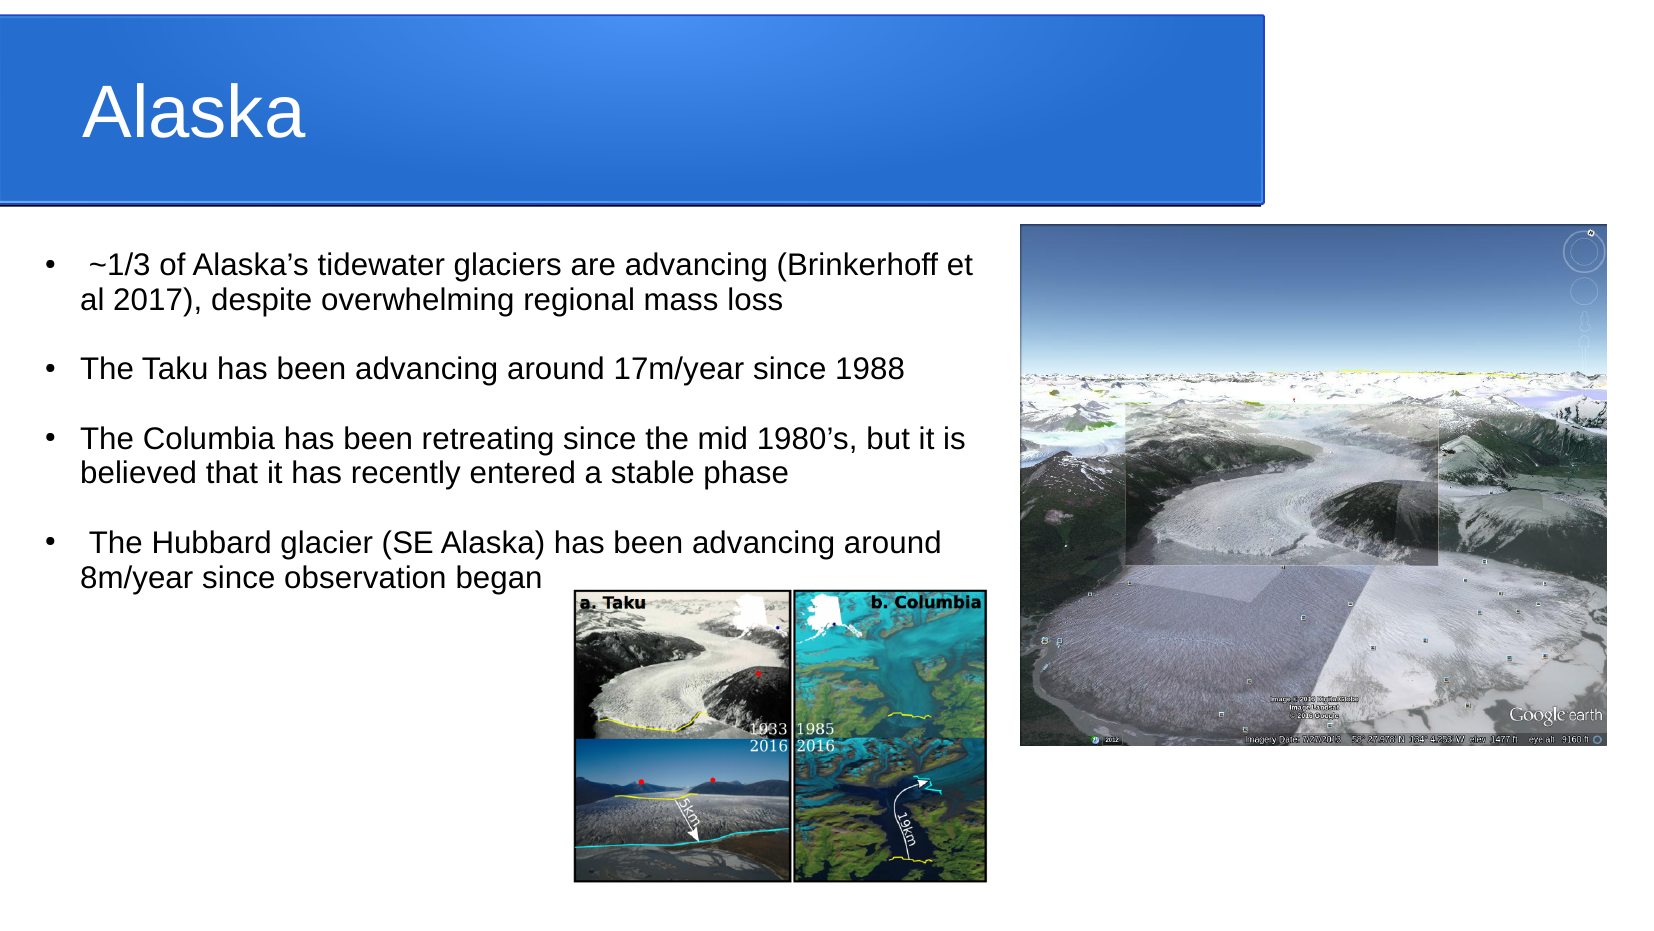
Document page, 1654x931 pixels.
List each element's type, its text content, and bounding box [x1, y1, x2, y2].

title Alaska [82, 35, 1235, 189]
picture [1020, 224, 1607, 746]
picture [570, 587, 991, 886]
text_box ~1/3 of Alaska’s tidewater glaciers are advancing (Brinkerhoff et al 2017), despite overwhelming regional mass loss The Taku has been advancing around 17m/year since 1988 The Columbia has been retreating since the mid 1980’s, but it is believed that it has recently entered a stable phase The Hubbard glacier (SE Alaska) has been advancing around 8m/year since observation began [30, 240, 991, 603]
